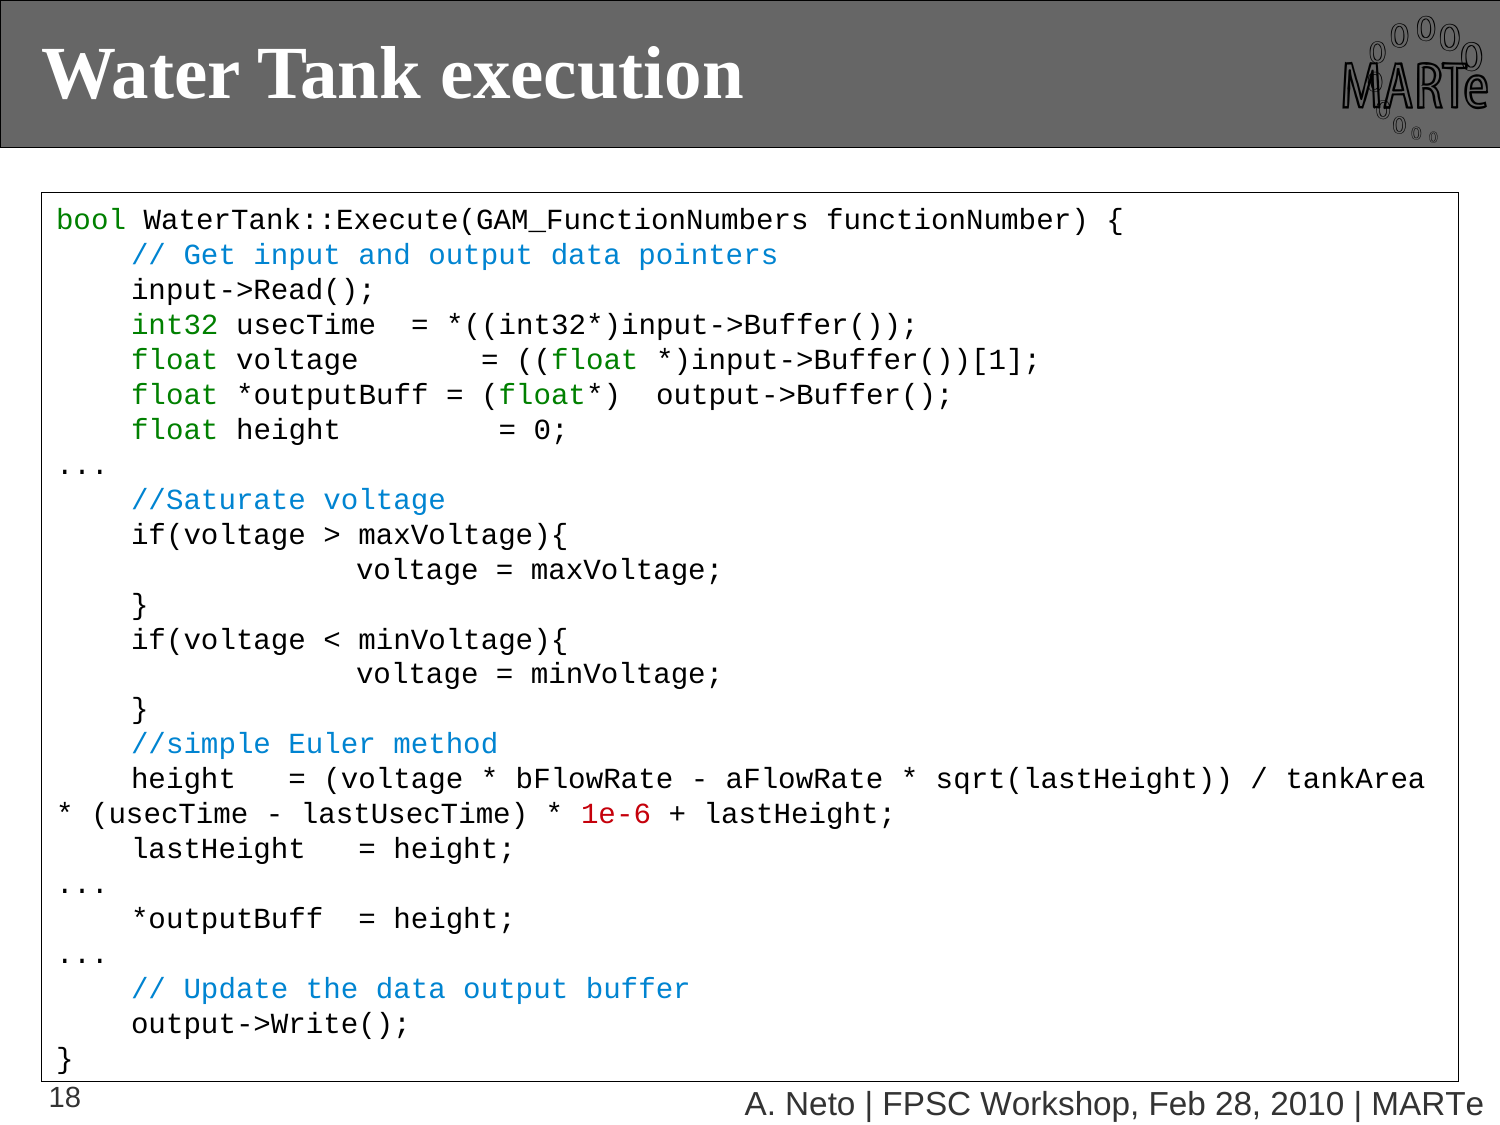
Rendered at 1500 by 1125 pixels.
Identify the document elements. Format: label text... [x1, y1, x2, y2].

text_box bool WaterTank::Execute(GAM_FunctionNumbers functionNumber) { // Get input and output data pointers input->Read(); int32 usecTime = *((int32*)input->Buffer()); float voltage = ((float *)input->Buffer())[1]; float *outputBuff = (float*) output->Buffer(); float height = 0; ... //Saturate voltage if(voltage > maxVoltage){ voltage = maxVoltage; } if(voltage < minVoltage){ voltage = minVoltage; } //simple Euler method height = (voltage * bFlowRate - aFlowRate * sqrt(lastHeight)) / tankArea * (usecTime - lastUsecTime) * 1e-6 + lastHeight; lastHeight = height; ... *outputBuff = height; ... // Update the data output buffer output->Write(); } [41, 192, 1459, 1082]
picture [1340, 0, 1489, 148]
title Water Tank execution [41, 0, 1128, 148]
